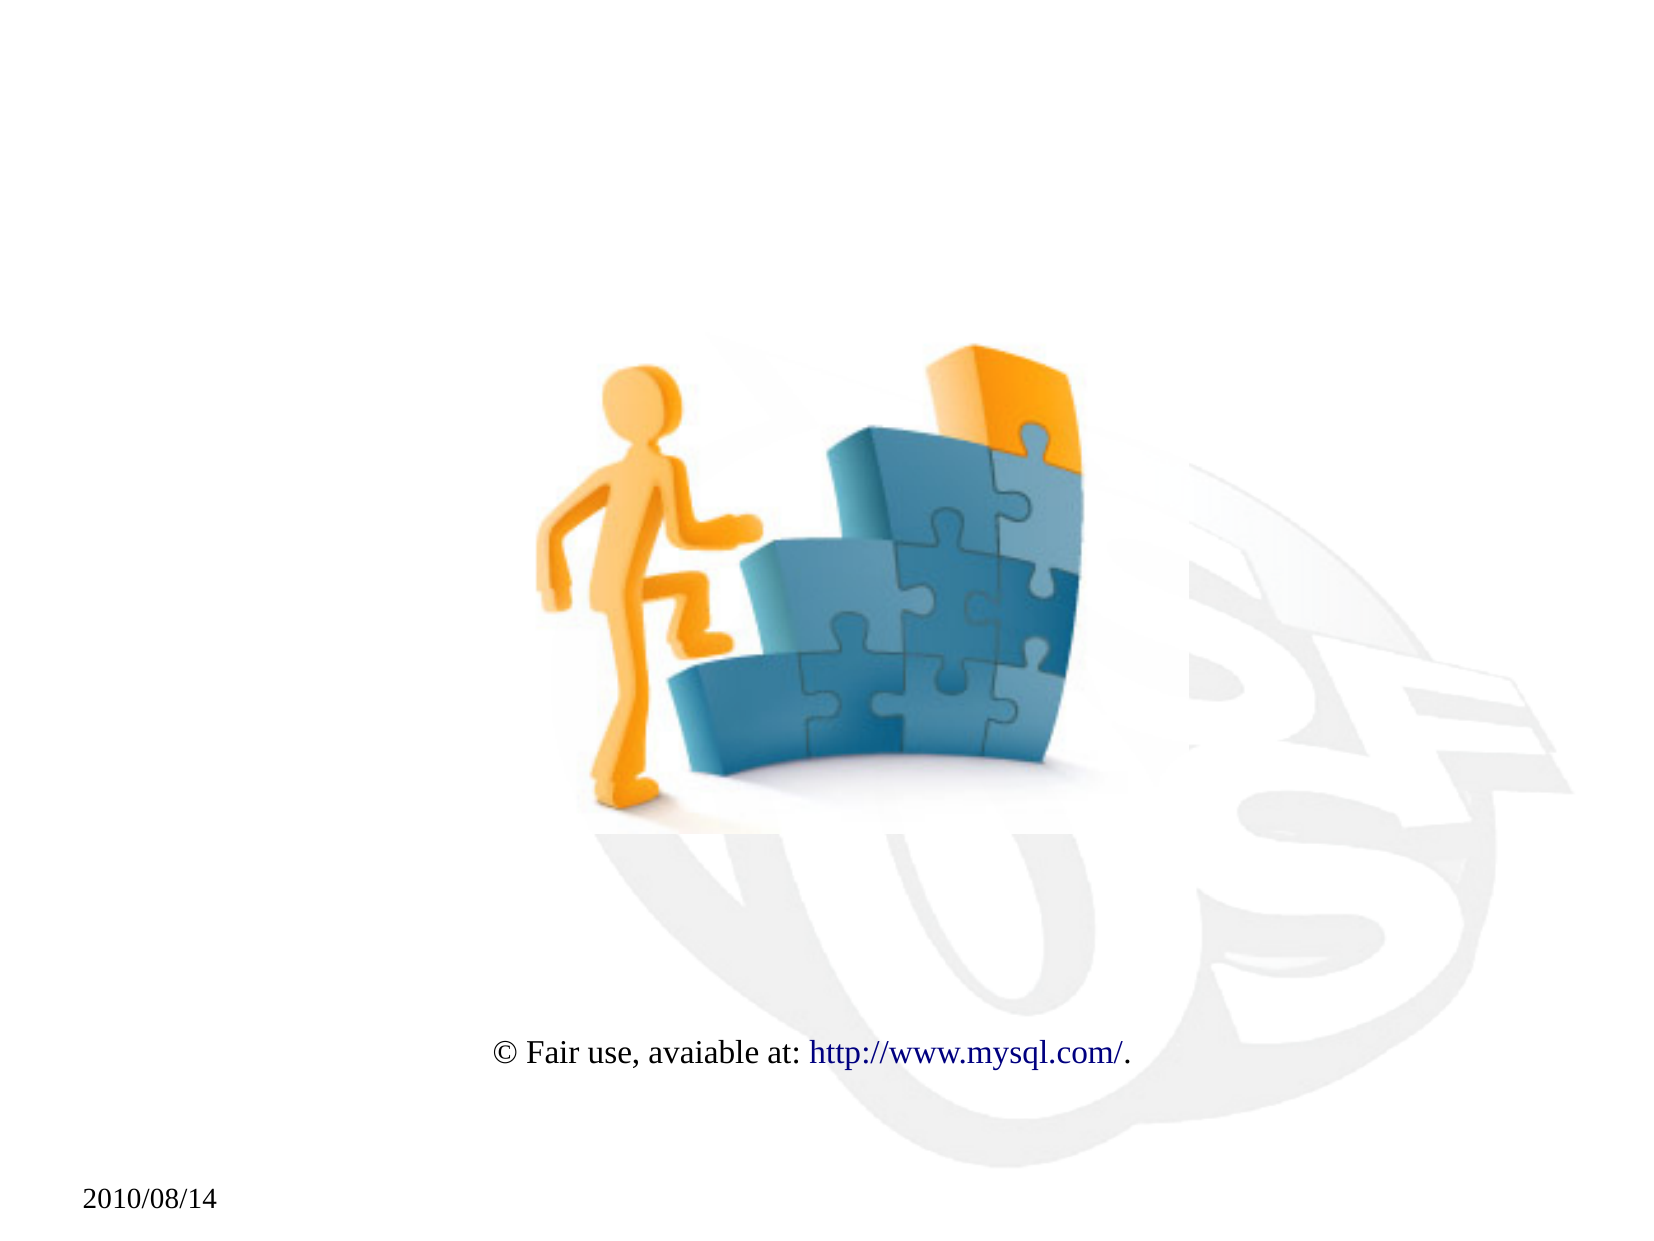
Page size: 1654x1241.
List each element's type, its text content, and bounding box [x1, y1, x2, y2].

picture [476, 324, 1577, 1170]
text_box © Fair use, avaiable at: http://www.mysql.com/. [383, 1008, 1241, 1093]
